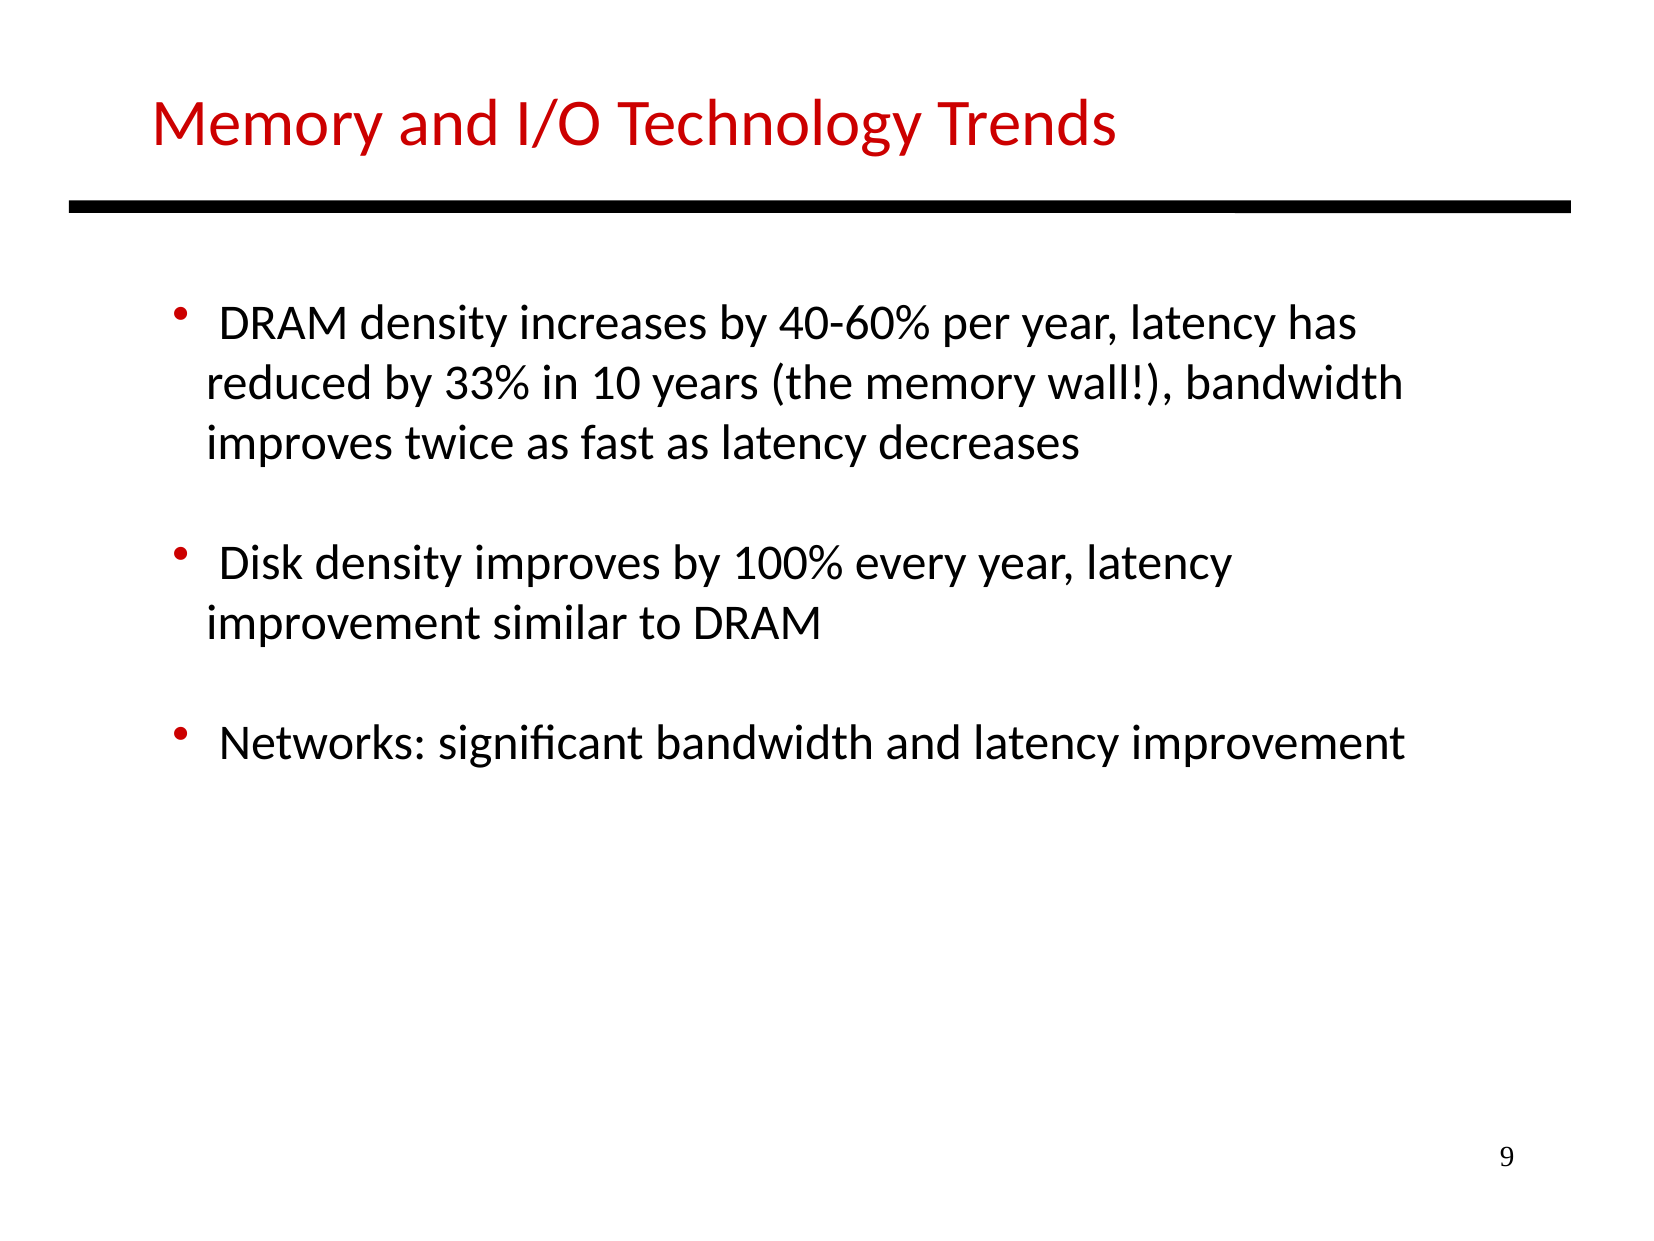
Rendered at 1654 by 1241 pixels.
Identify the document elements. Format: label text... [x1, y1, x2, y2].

text_box DRAM density increases by 40-60% per year, latency has reduced by 33% in 10 years (the memory wall!), bandwidth improves twice as fast as latency decreases Disk density improves by 100% every year, latency improvement similar to DRAM Networks: significant bandwidth and latency improvement [157, 282, 1422, 778]
text_box Memory and I/O Technology Trends [136, 71, 1134, 167]
slide_number <number> [1185, 1129, 1530, 1213]
